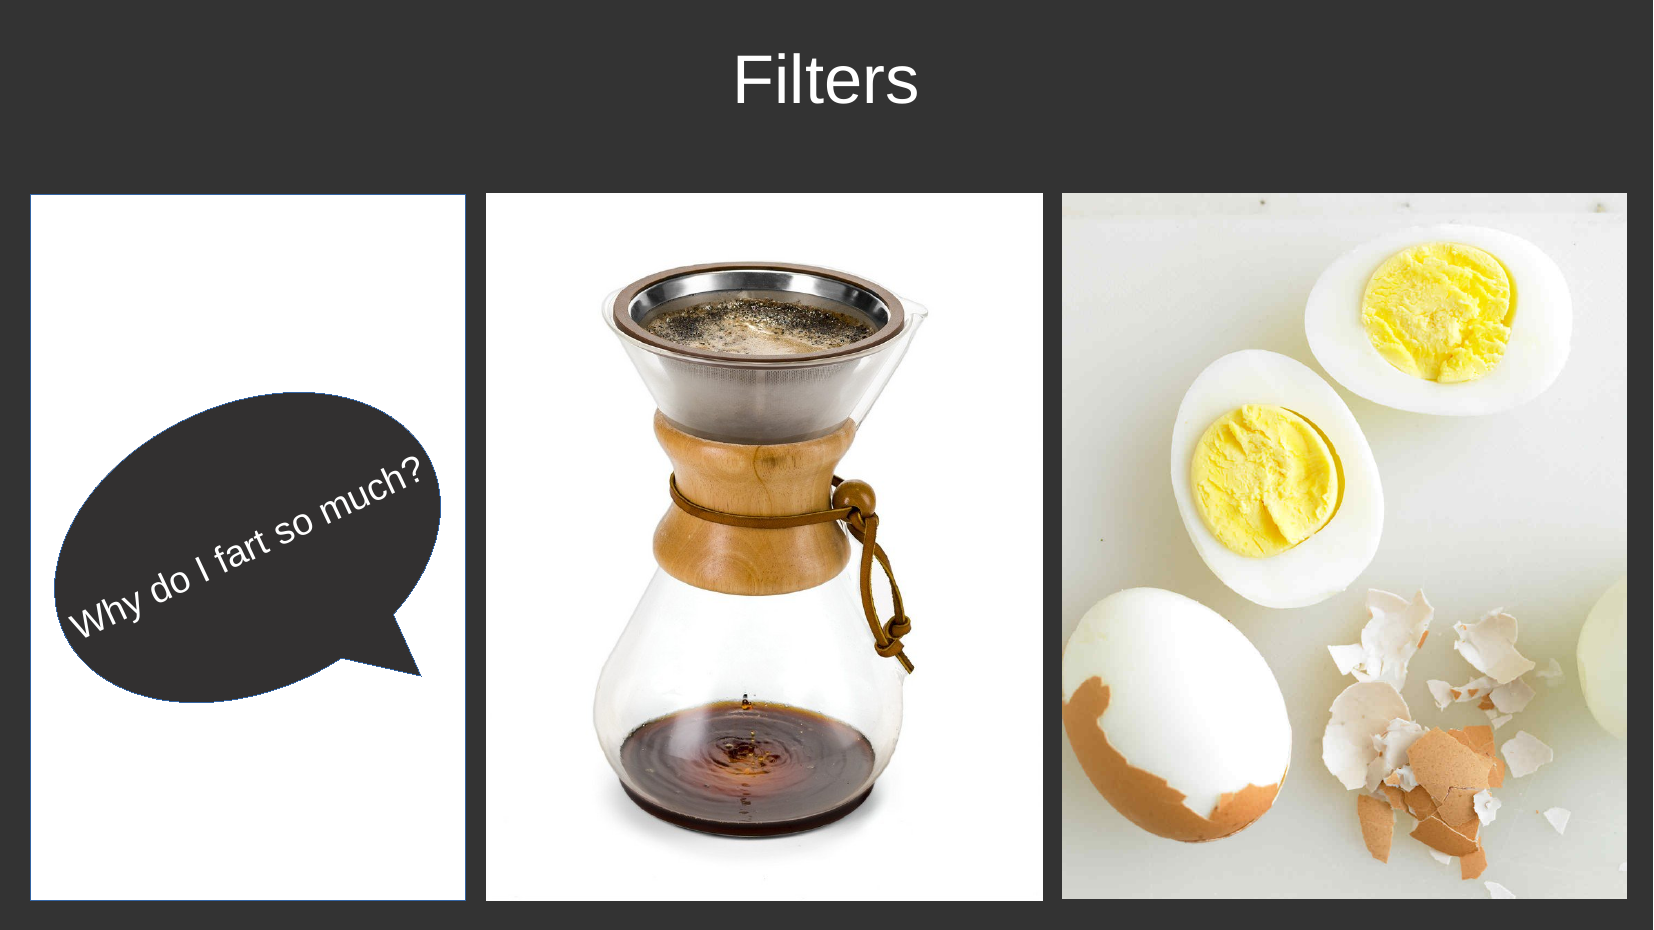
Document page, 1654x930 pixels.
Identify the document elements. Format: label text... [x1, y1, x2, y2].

text_box [30, 194, 466, 901]
picture [1062, 193, 1627, 900]
picture [486, 193, 1043, 901]
title Filters [82, 1, 1571, 157]
text_box Why do I fart so much? [54, 392, 441, 703]
